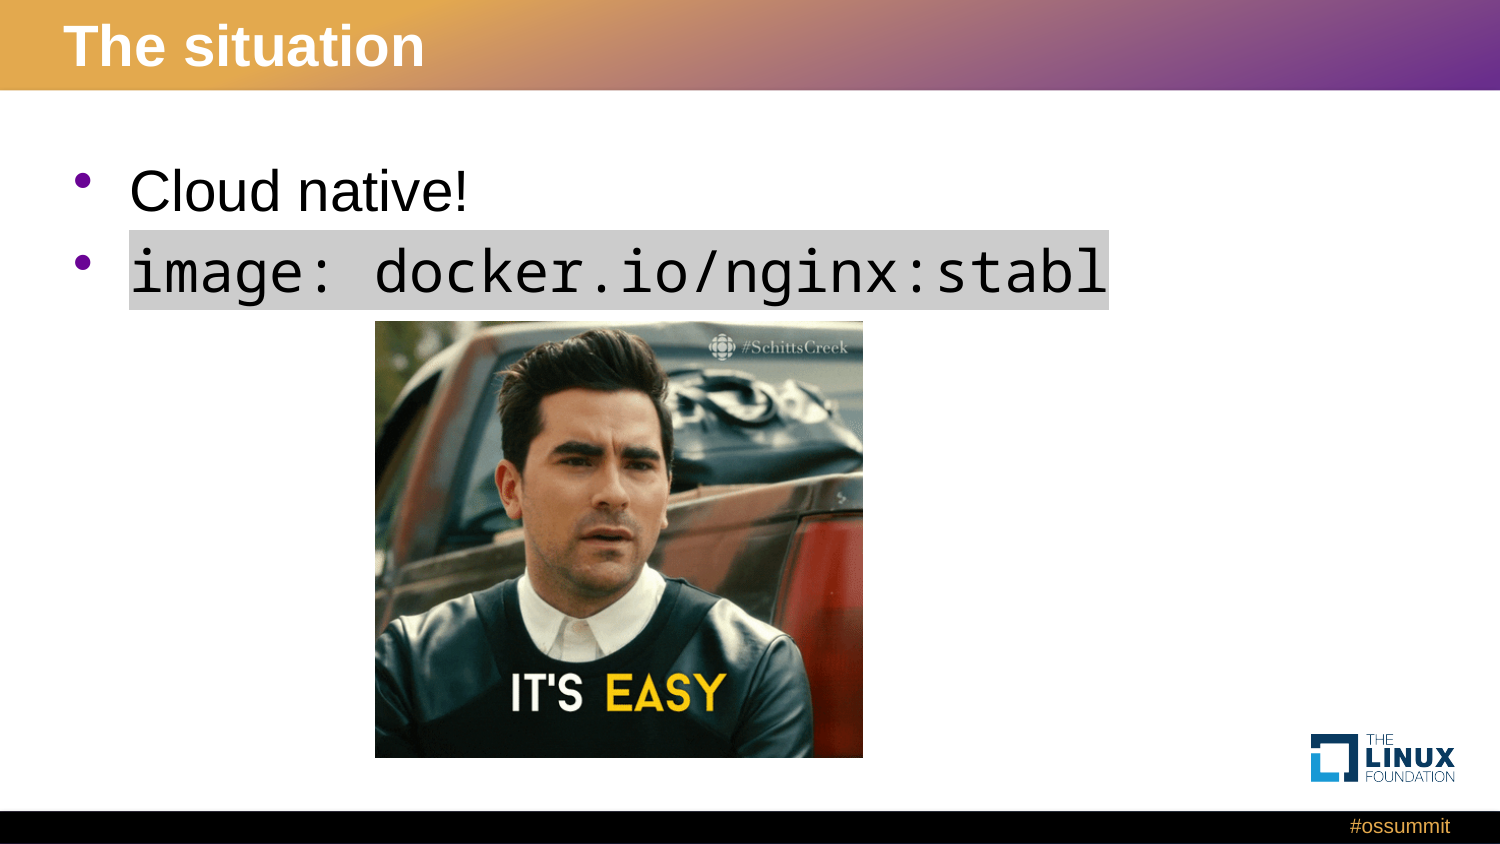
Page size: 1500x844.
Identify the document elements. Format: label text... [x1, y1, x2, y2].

picture [1311, 734, 1455, 782]
picture [375, 321, 863, 758]
picture [0, 0, 1500, 90]
title The situation [48, 6, 1425, 87]
list Cloud native! image: docker.io/nginx:stabl [58, 145, 1269, 754]
